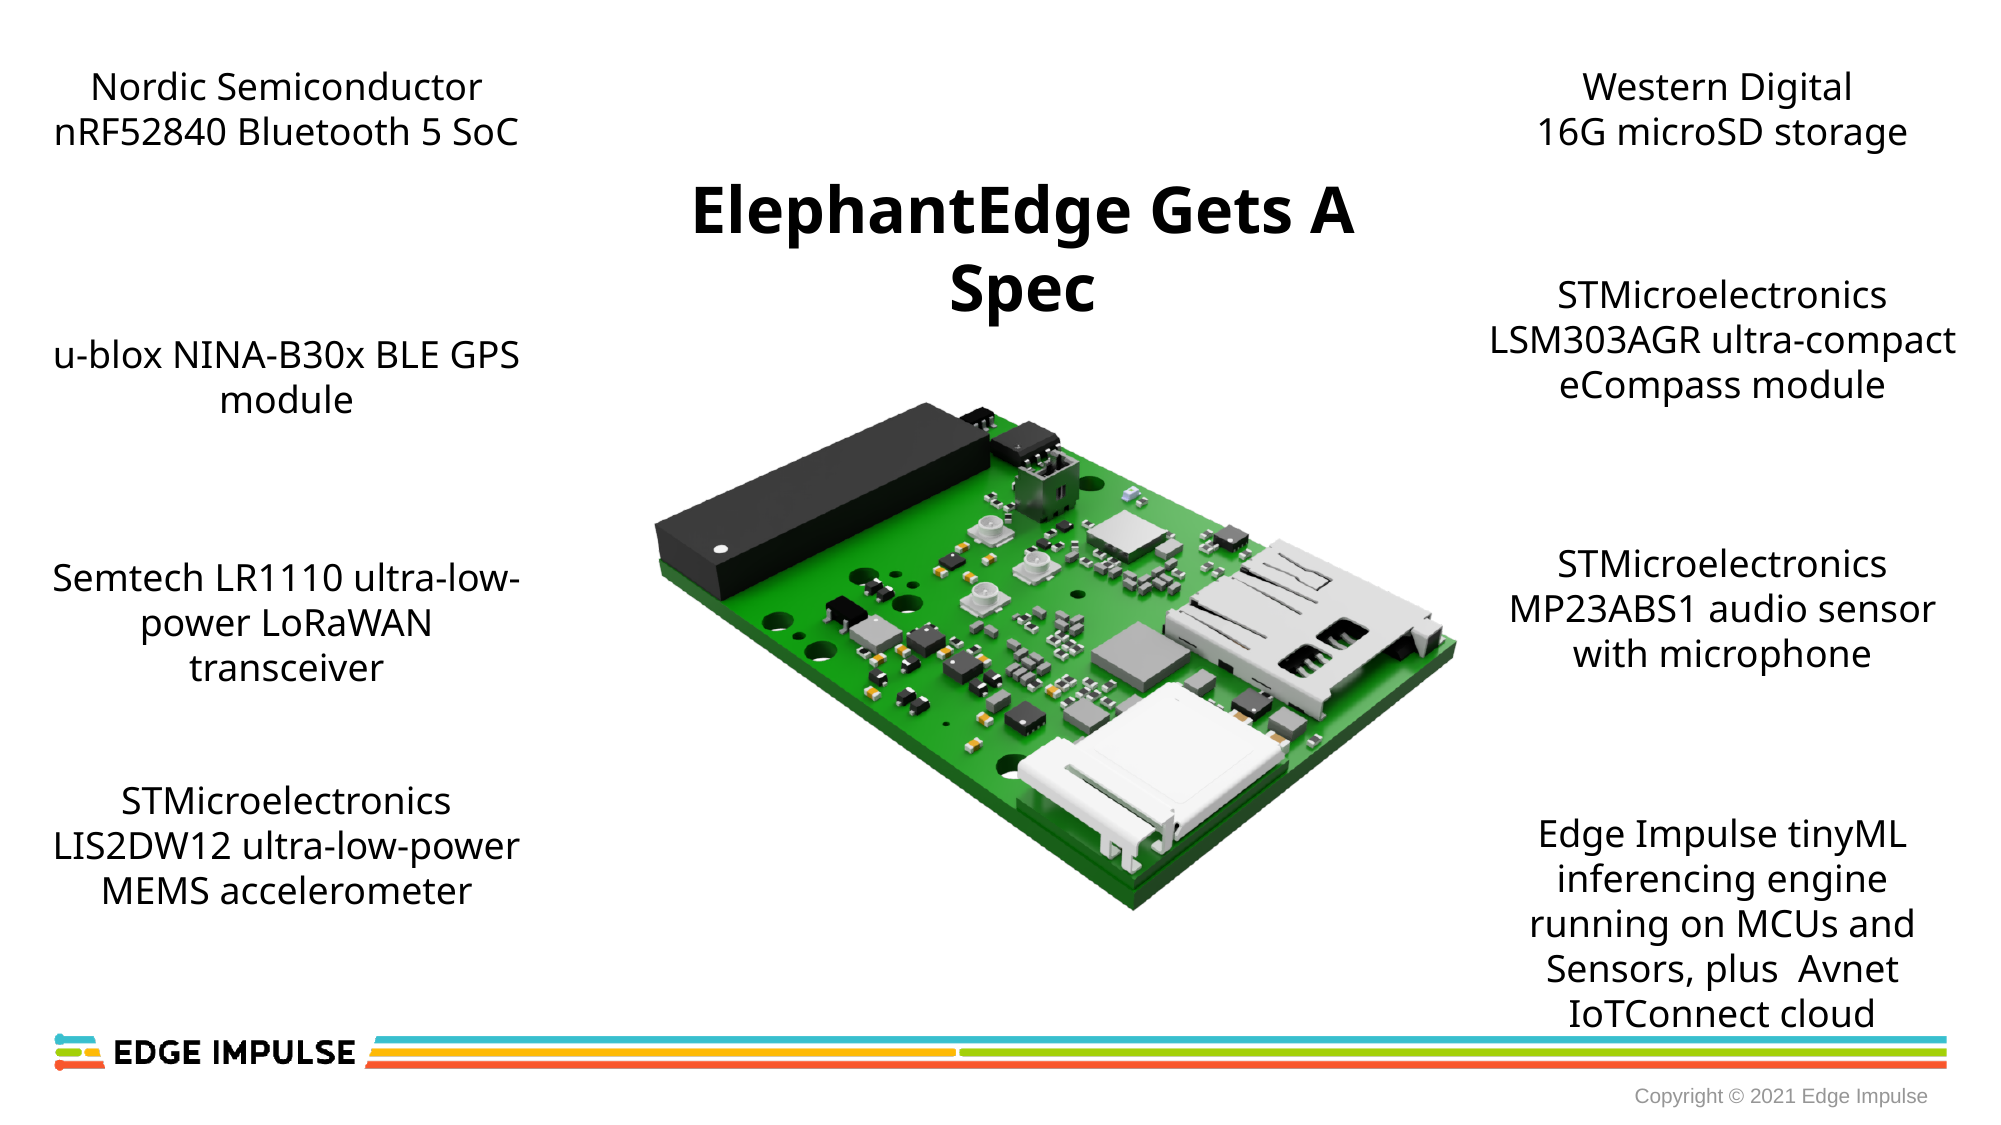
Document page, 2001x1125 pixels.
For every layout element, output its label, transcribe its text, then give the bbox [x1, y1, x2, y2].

text_box STMicroelectronics MP23ABS1 audio sensor with microphone [1519, 536, 1971, 806]
text_box STMicroelectronics LIS2DW12 ultra-low-power MEMS accelerometer [39, 773, 481, 963]
text_box STMicroelectronics LSM303AGR ultra-compact eCompass module [1519, 267, 1971, 536]
text_box u-blox NINA-B30x BLE GPS module [39, 327, 481, 472]
text_box Western Digital 16G microSD storage [1475, 59, 1971, 204]
text_box ElephantEdge Gets A Spec [616, 165, 1430, 235]
picture [0, 0, 2000, 1125]
text_box Edge Impulse tinyML inferencing engine running on MCUs and Sensors, plus Avnet IoTConnect cloud [1475, 806, 1971, 1087]
text_box Nordic Semiconductor nRF52840 Bluetooth 5 SoC [39, 59, 535, 249]
text_box Semtech LR1110 ultra-low-power LoRaWAN transceiver [39, 550, 481, 695]
